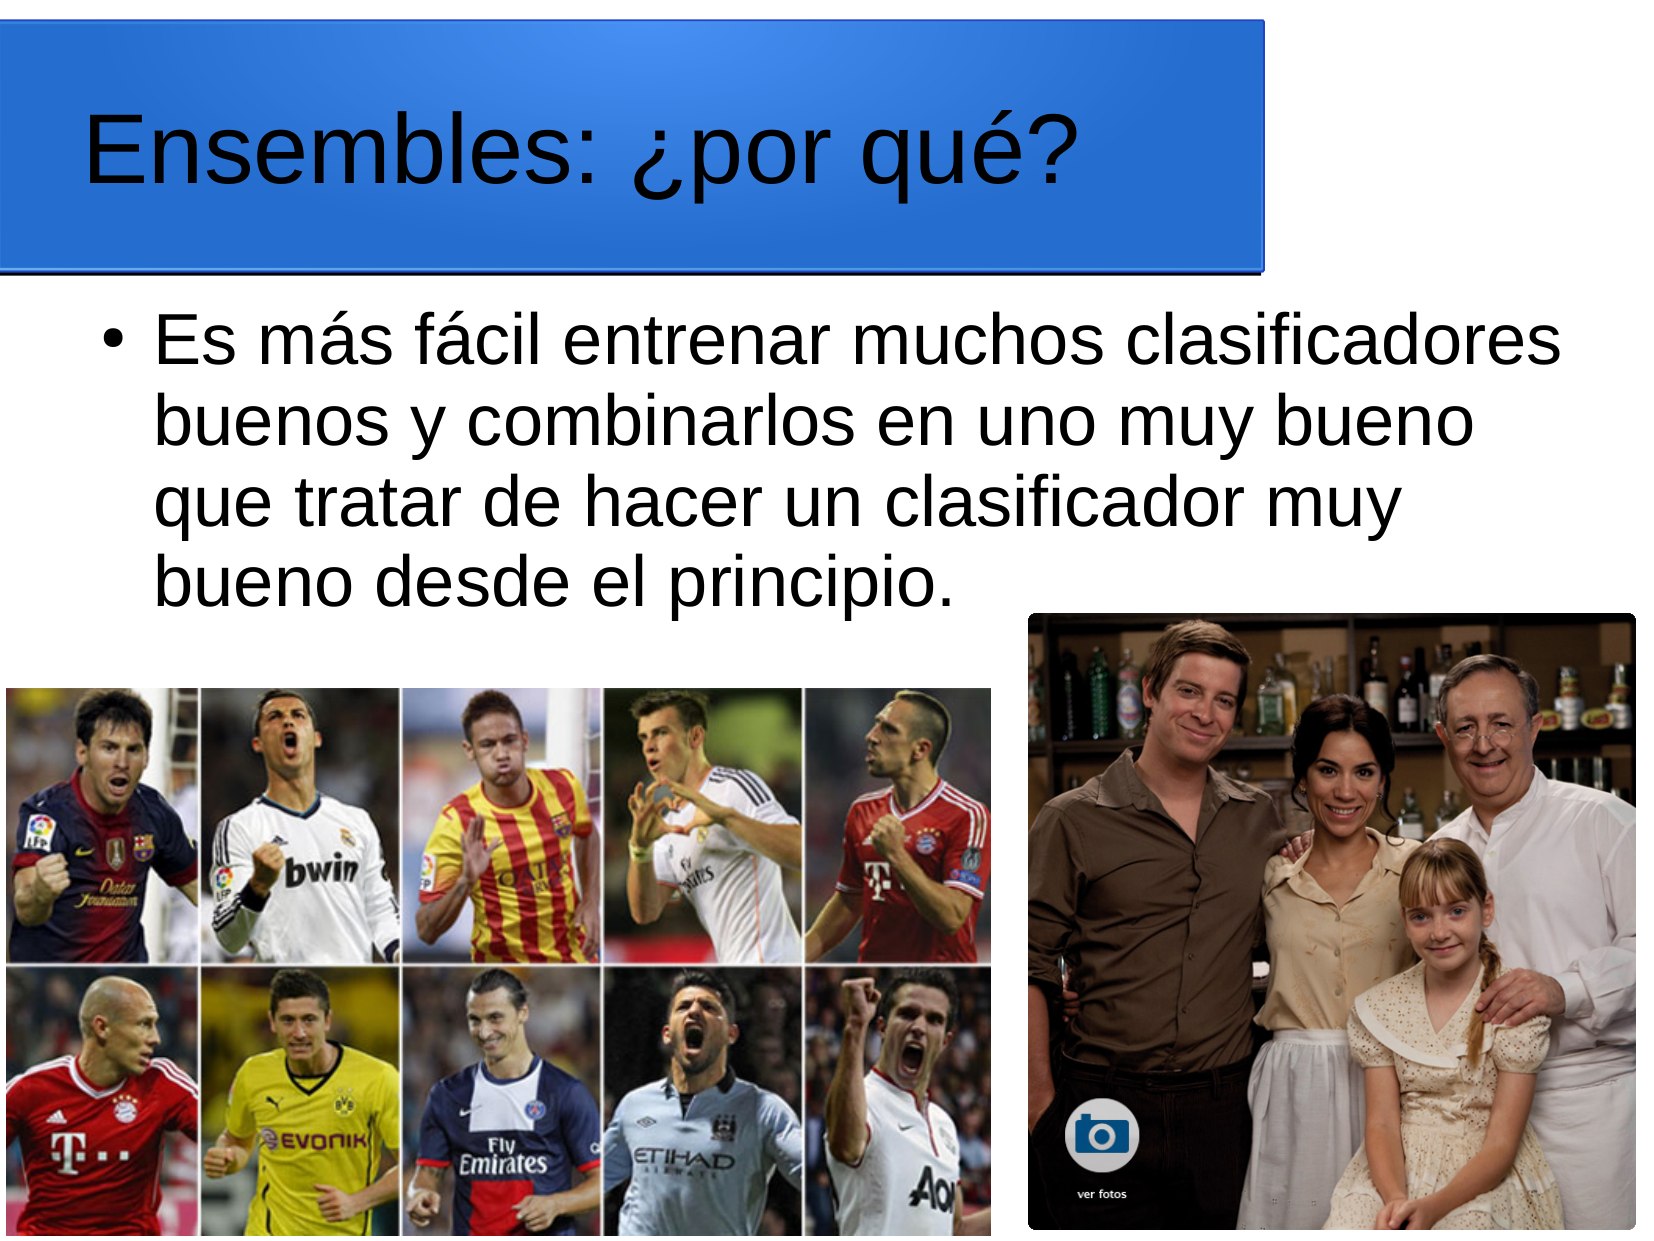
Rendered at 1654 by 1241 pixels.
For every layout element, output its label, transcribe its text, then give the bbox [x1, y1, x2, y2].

list Es más fácil entrenar muchos clasificadores buenos y combinarlos en uno muy bueno que tratar de hacer un clasificador muy bueno desde el principio. [82, 299, 1571, 1019]
picture [6, 688, 991, 1236]
picture [1028, 613, 1636, 1231]
title Ensembles: ¿por qué? [82, 47, 1235, 252]
